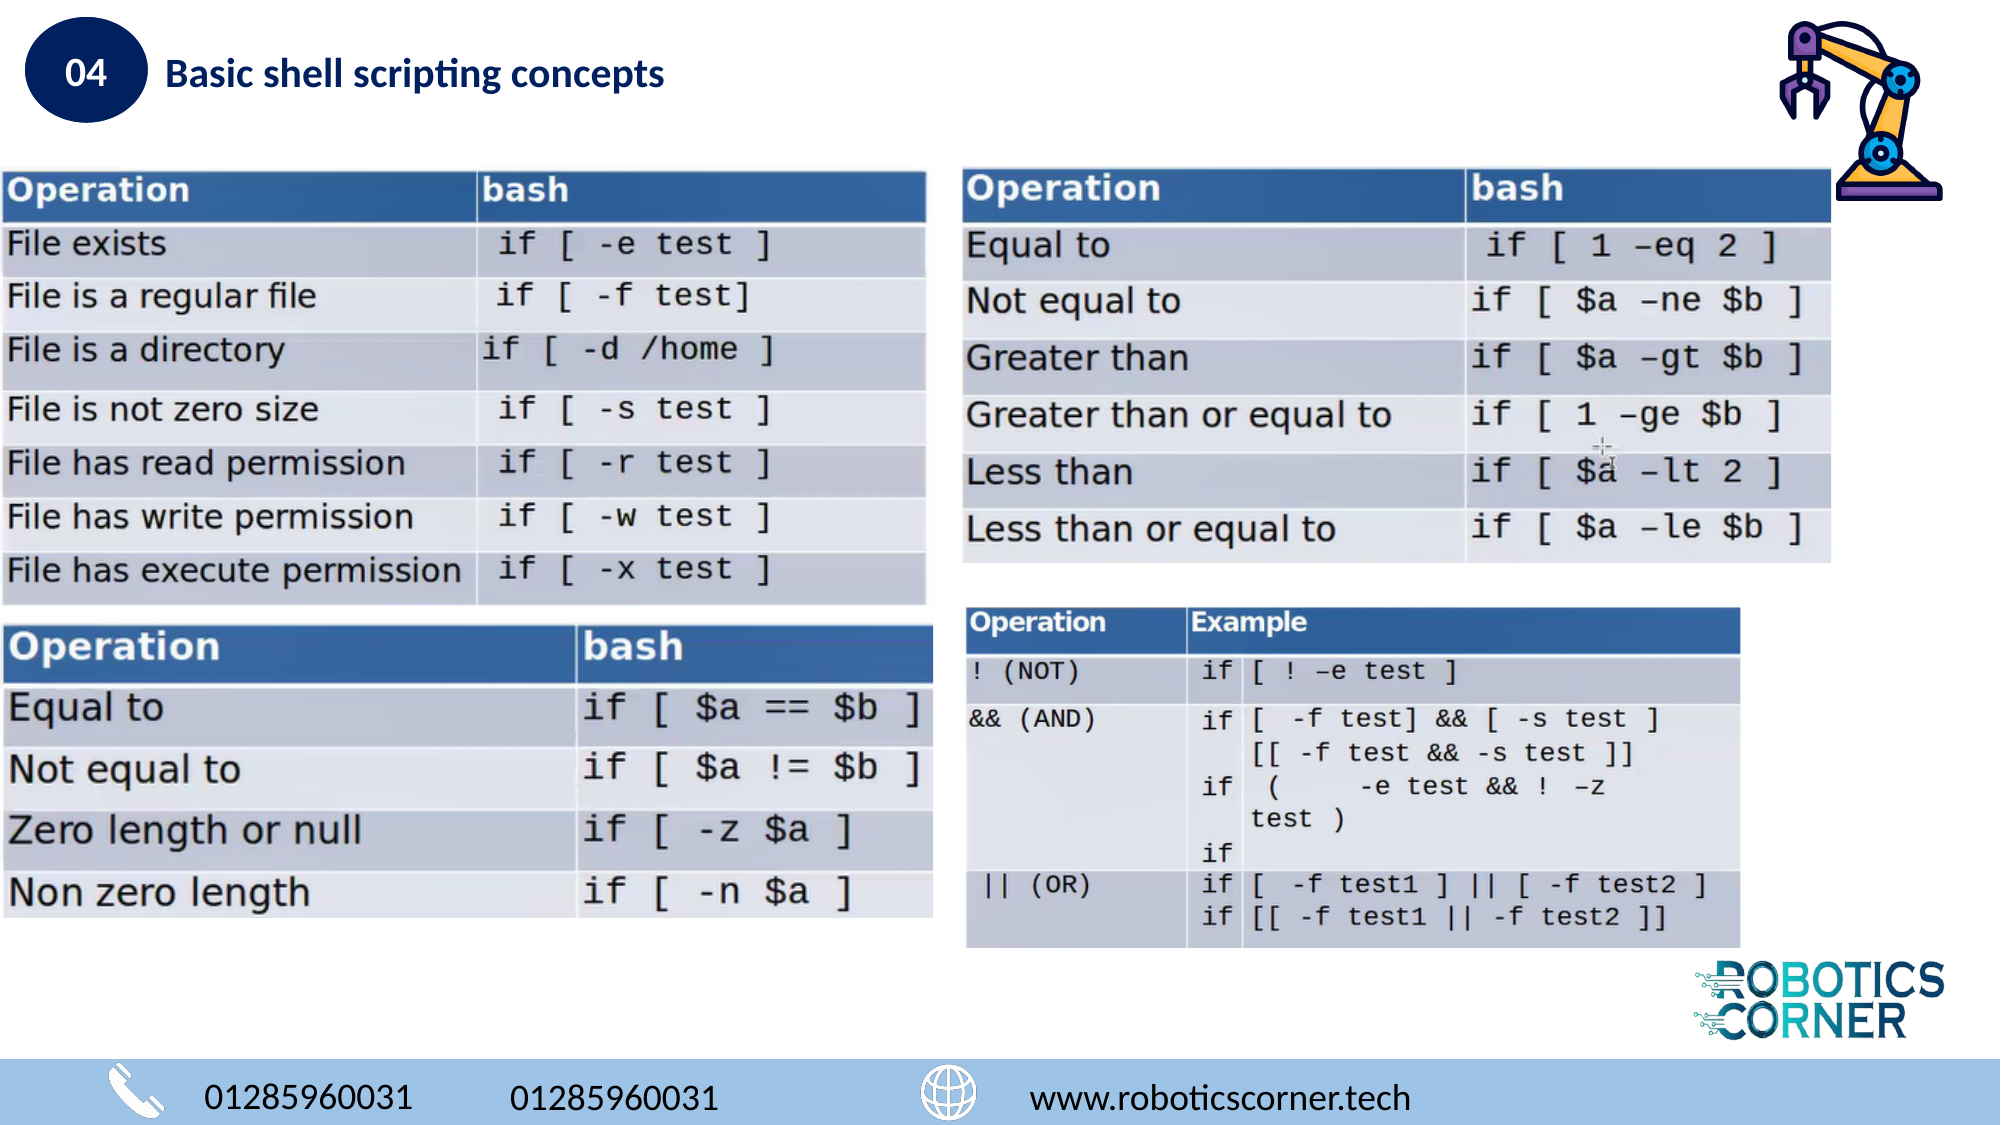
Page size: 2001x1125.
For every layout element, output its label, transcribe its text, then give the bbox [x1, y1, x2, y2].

text_box 01285960031 [495, 1064, 827, 1125]
text_box 01285960031 [189, 1064, 495, 1125]
picture [103, 1057, 170, 1124]
picture [915, 1059, 981, 1125]
text_box Basic shell scripting concepts [150, 38, 705, 154]
text_box [0, 1059, 915, 1125]
text_box 04 [22, 14, 150, 126]
picture [961, 21, 1951, 563]
text_box www.roboticscorner.tech [1014, 1065, 1546, 1125]
picture [961, 606, 1953, 1125]
text_box [981, 1059, 1680, 1125]
picture [0, 616, 934, 918]
picture [0, 164, 936, 606]
text_box [1953, 1059, 2000, 1125]
